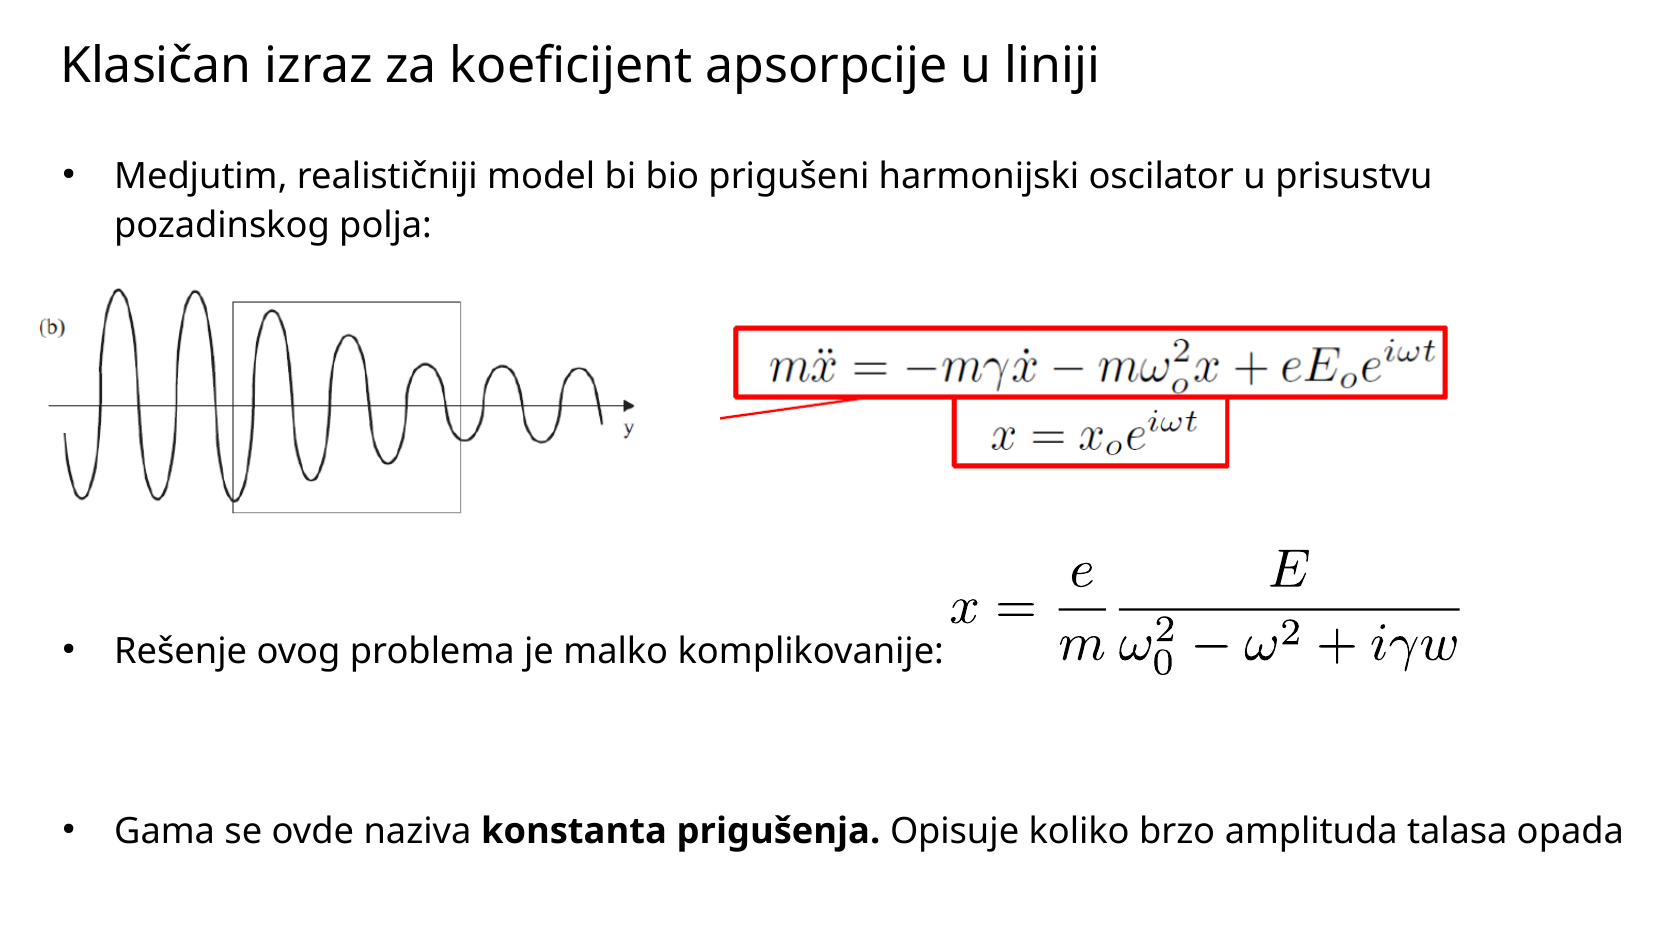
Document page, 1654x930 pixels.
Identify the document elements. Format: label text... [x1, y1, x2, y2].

title Klasičan izraz za koeficijent apsorpcije u liniji [59, 13, 1648, 113]
text_box [950, 549, 1460, 676]
picture [22, 262, 677, 526]
list Medjutim, realističniji model bi bio prigušeni harmonijski oscilator u prisustvu pozadinskog polja: Rešenje ovog problema je malko komplikovanije: Gama se ovde naziva konstanta prigušenja. Opisuje koliko brzo amplituda talasa opada [45, 149, 1635, 880]
picture [720, 304, 1463, 488]
